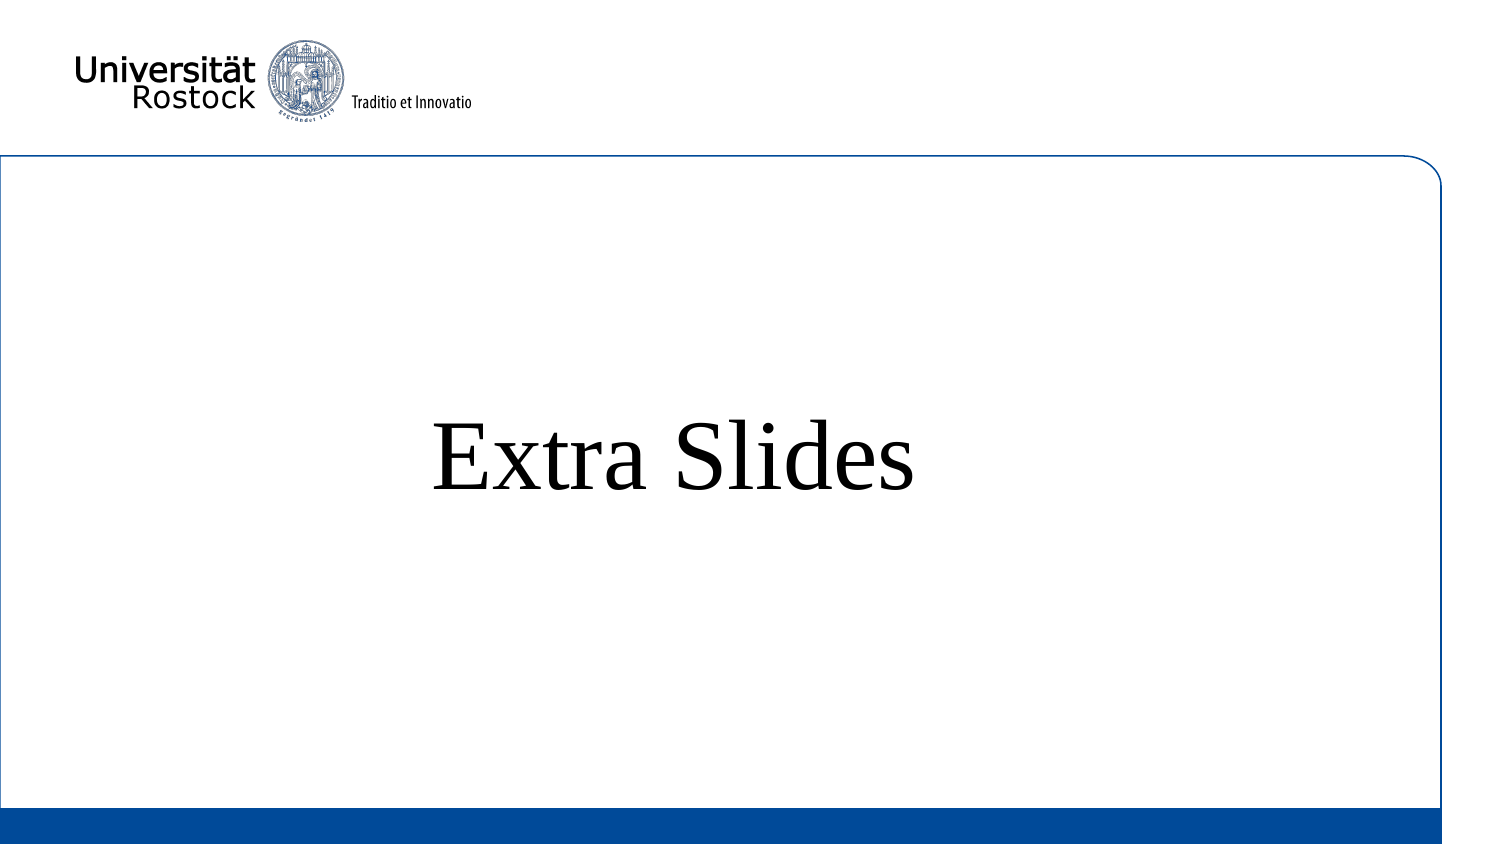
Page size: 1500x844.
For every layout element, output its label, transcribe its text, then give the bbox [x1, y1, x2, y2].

title Extra Slides [188, 389, 1160, 587]
picture [76, 40, 471, 122]
